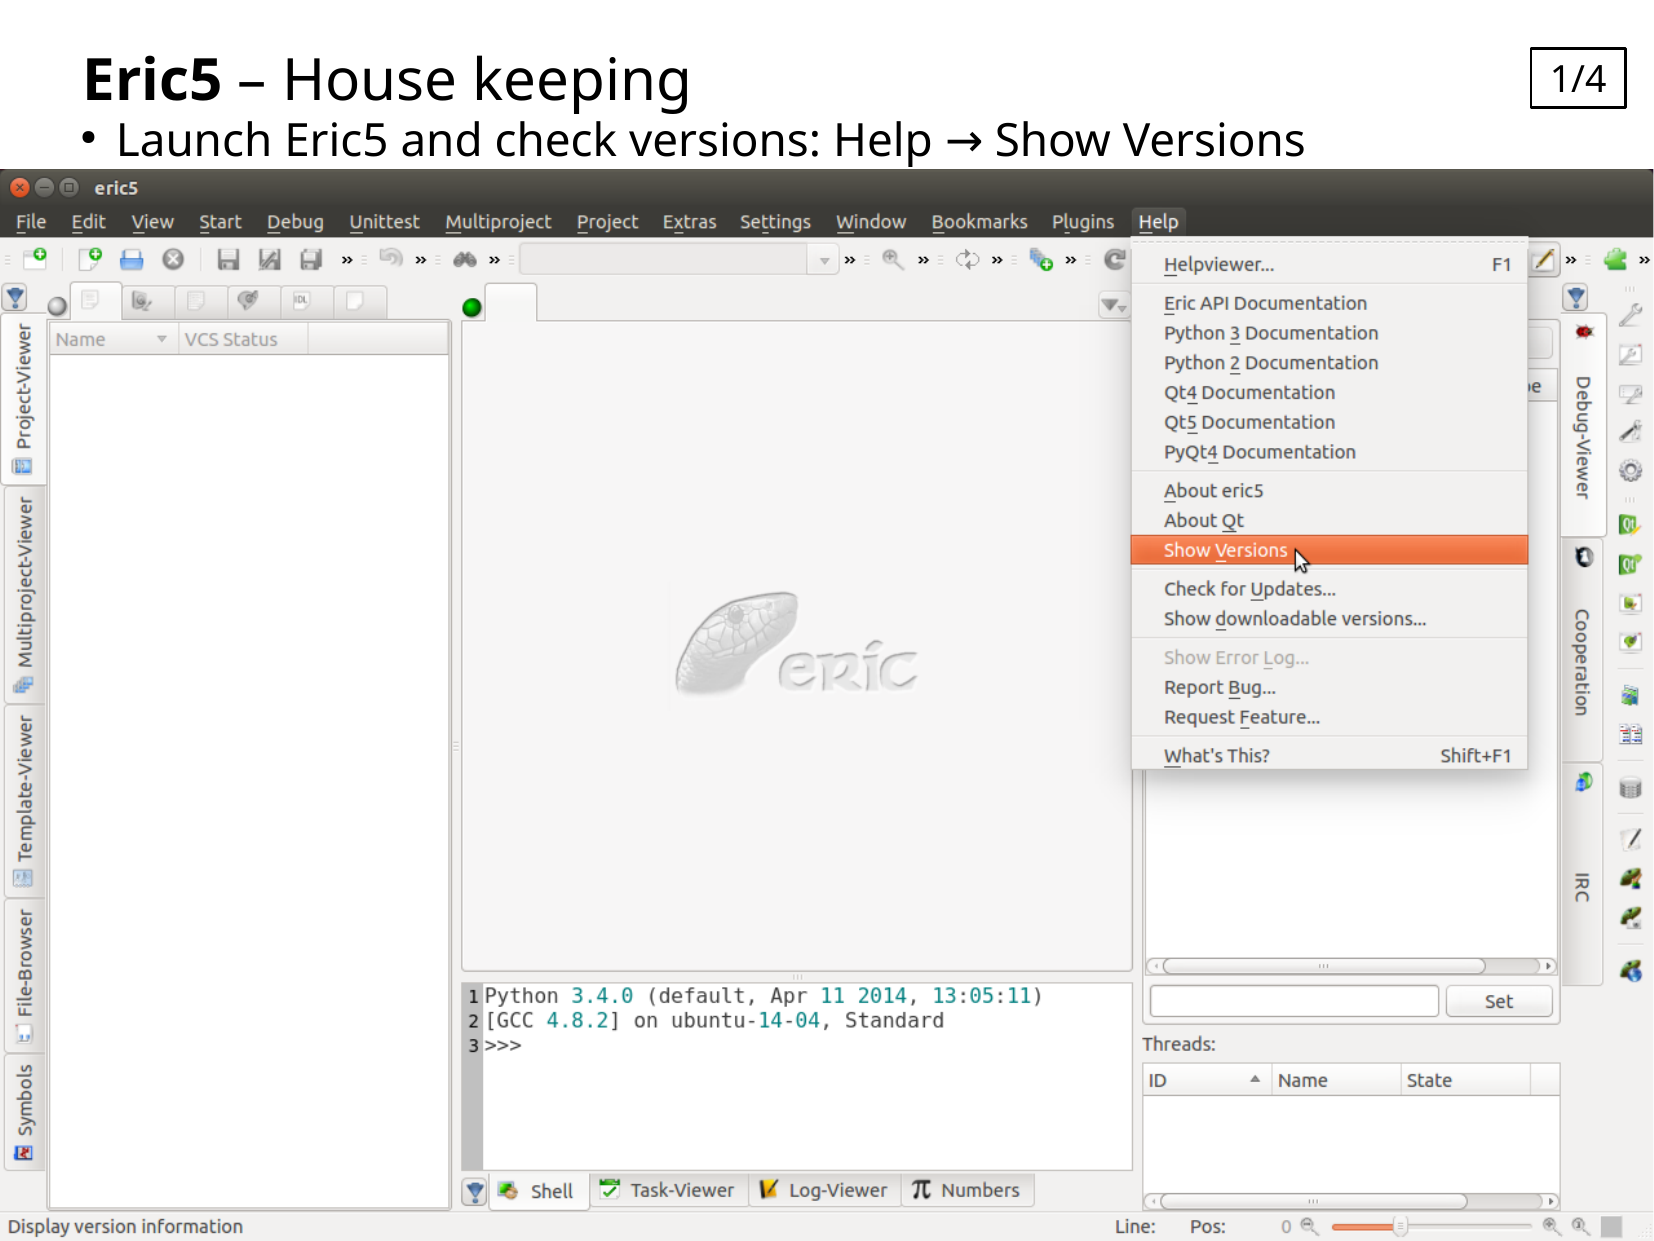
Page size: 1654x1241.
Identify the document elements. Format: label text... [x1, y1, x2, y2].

picture [0, 169, 1654, 1241]
text_box 1/4 [1531, 48, 1626, 108]
title Eric5 – House keeping [82, 39, 1571, 96]
text_box Launch Eric5 and check versions: Help → Show Versions [80, 96, 1569, 182]
